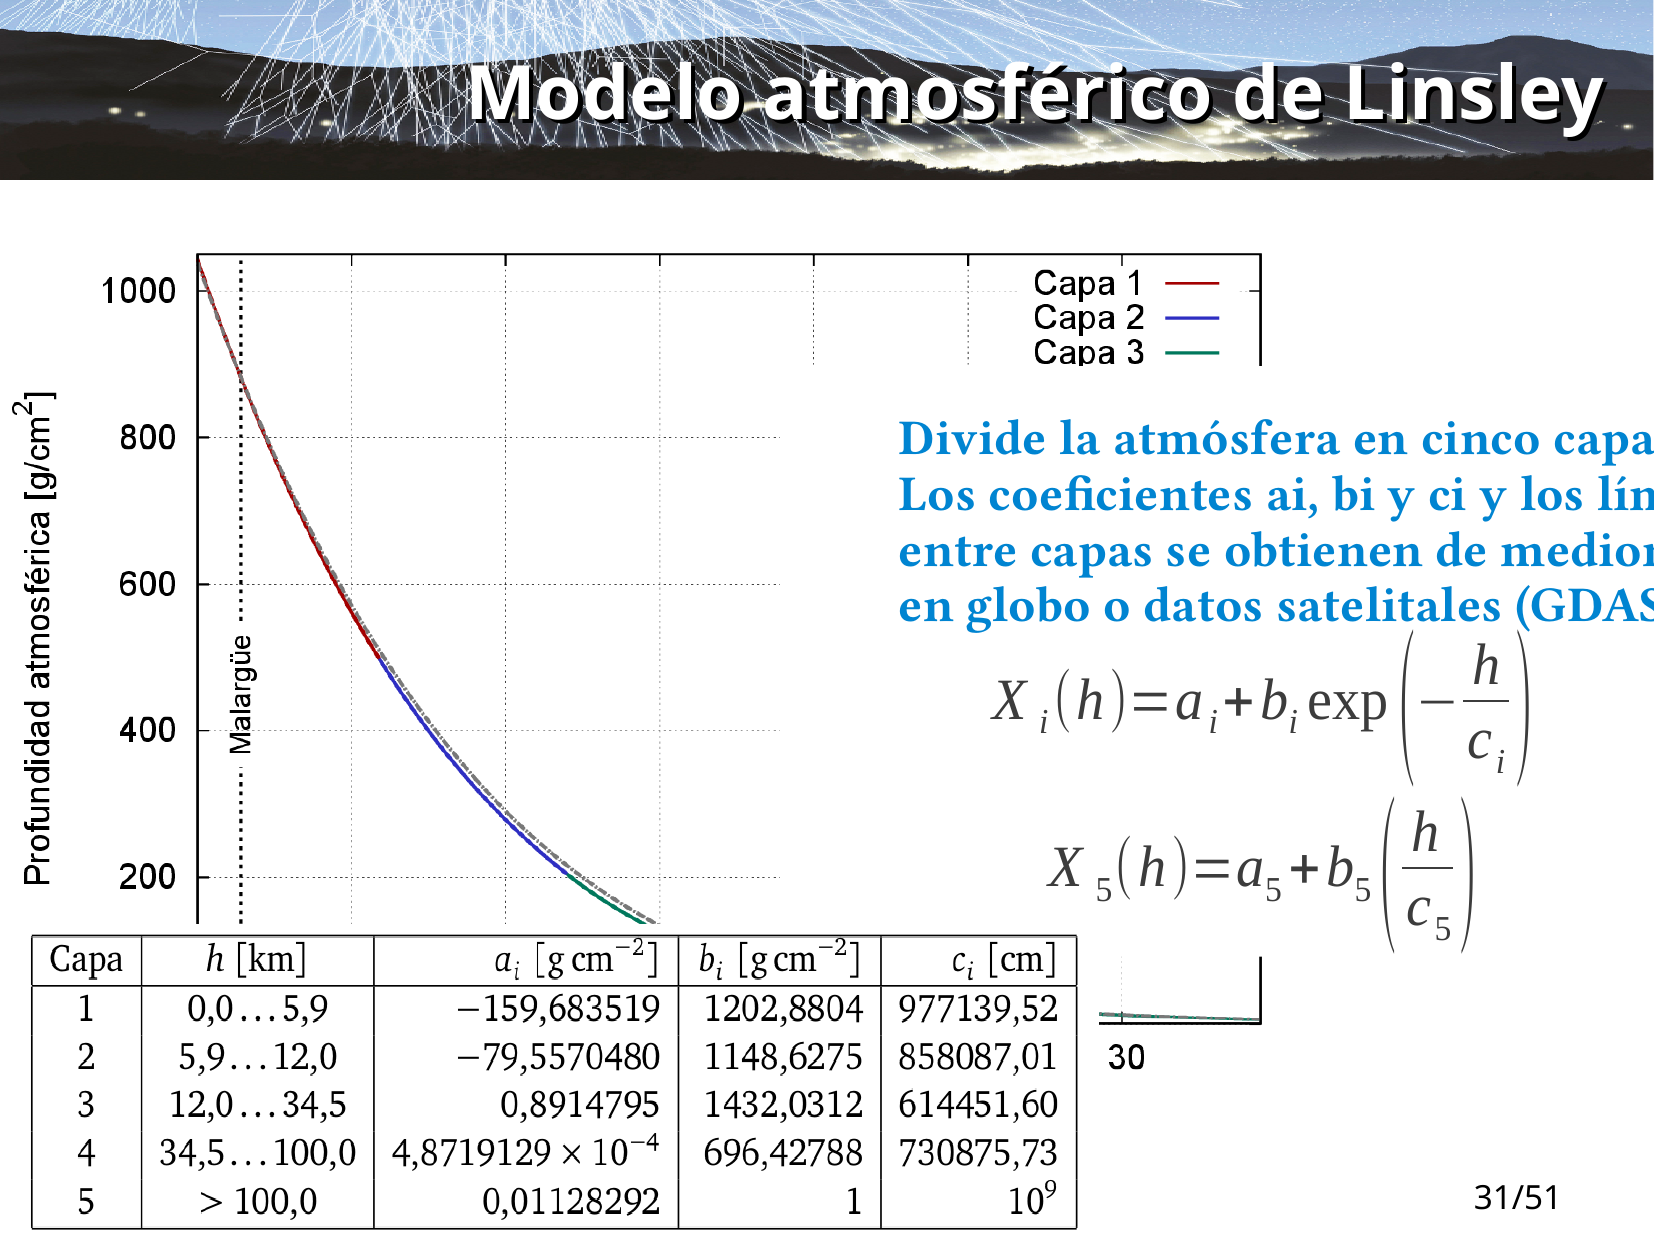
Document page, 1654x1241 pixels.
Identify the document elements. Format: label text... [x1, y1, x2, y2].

text_box [1647, 590, 1654, 601]
text_box [779, 366, 1654, 957]
picture [6, 212, 1323, 1241]
picture [0, 0, 1654, 180]
title Modelo atmosférico de Linsley [45, 15, 1606, 166]
chart [968, 650, 1551, 957]
text_box [1580, 591, 1594, 619]
text_box [1571, 501, 1576, 509]
text_box [1638, 443, 1644, 451]
text_box Divide la atmósfera en cinco capas Los coeficientes ai, bi y ci y los límites entre capas se obtienen de mediones en globo o datos satelitales (GDAS) [881, 396, 1571, 650]
